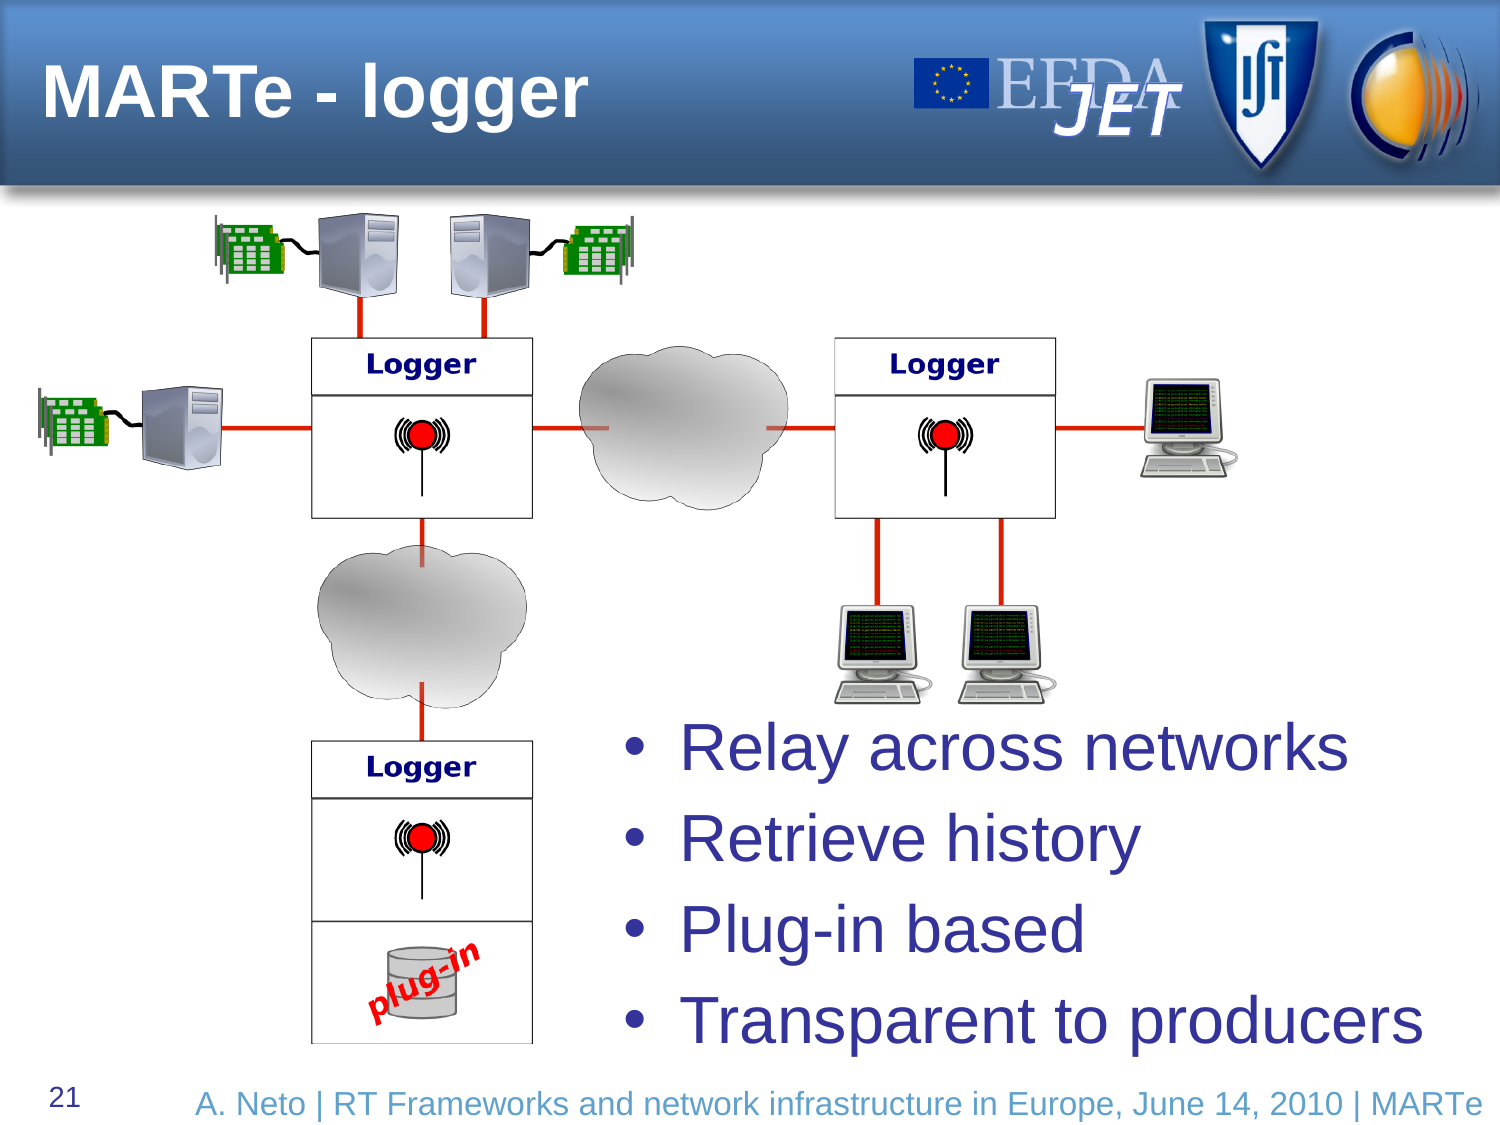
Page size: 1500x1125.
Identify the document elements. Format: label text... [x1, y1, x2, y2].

title MARTe - logger [41, 0, 1129, 188]
picture [38, 213, 1238, 1045]
list Relay across networks Retrieve history Plug-in based Transparent to producers [623, 706, 1449, 1082]
picture [0, 0, 1500, 207]
